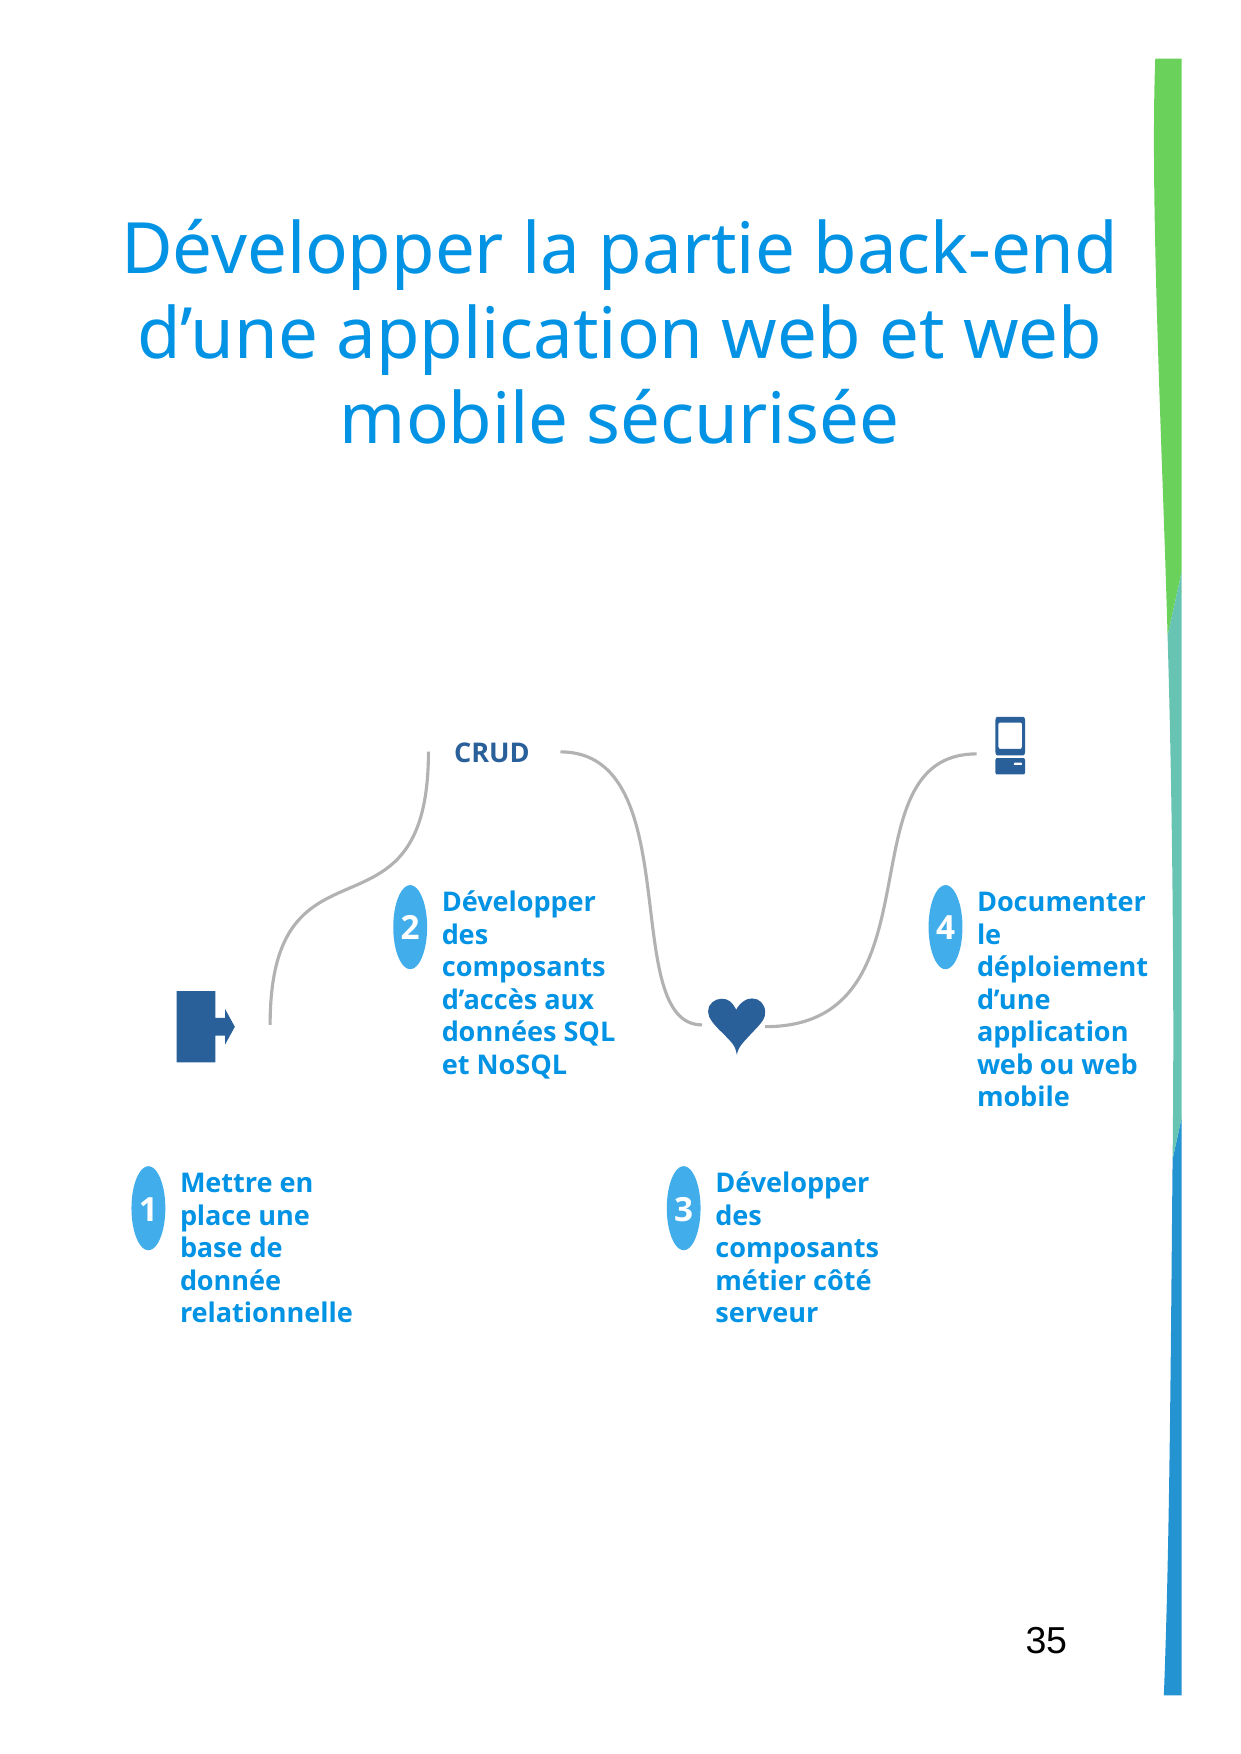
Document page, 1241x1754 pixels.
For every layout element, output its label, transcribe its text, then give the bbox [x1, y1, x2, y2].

text_box [995, 758, 1026, 775]
text_box Développer des composants d’accès aux données SQL et NoSQL [427, 877, 650, 1087]
text_box CRUD [439, 728, 561, 776]
text_box Documenter le déploiement d’une application web ou web mobile [962, 877, 1182, 1120]
text_box <numéro> [1010, 1612, 1212, 1683]
text_box [708, 998, 766, 1055]
text_box Mettre en place une base de donnée relationnelle [165, 1158, 384, 1336]
text_box 2 [393, 885, 428, 970]
text_box Développer la partie back-end d’une application web et web mobile sécurisée [58, 195, 1182, 466]
text_box Développer des composants métier côté serveur [700, 1158, 915, 1336]
text_box 1 [131, 1166, 166, 1251]
text_box [176, 991, 235, 1063]
text_box 3 [666, 1166, 701, 1251]
text_box 4 [928, 885, 963, 970]
text_box [995, 716, 1026, 756]
